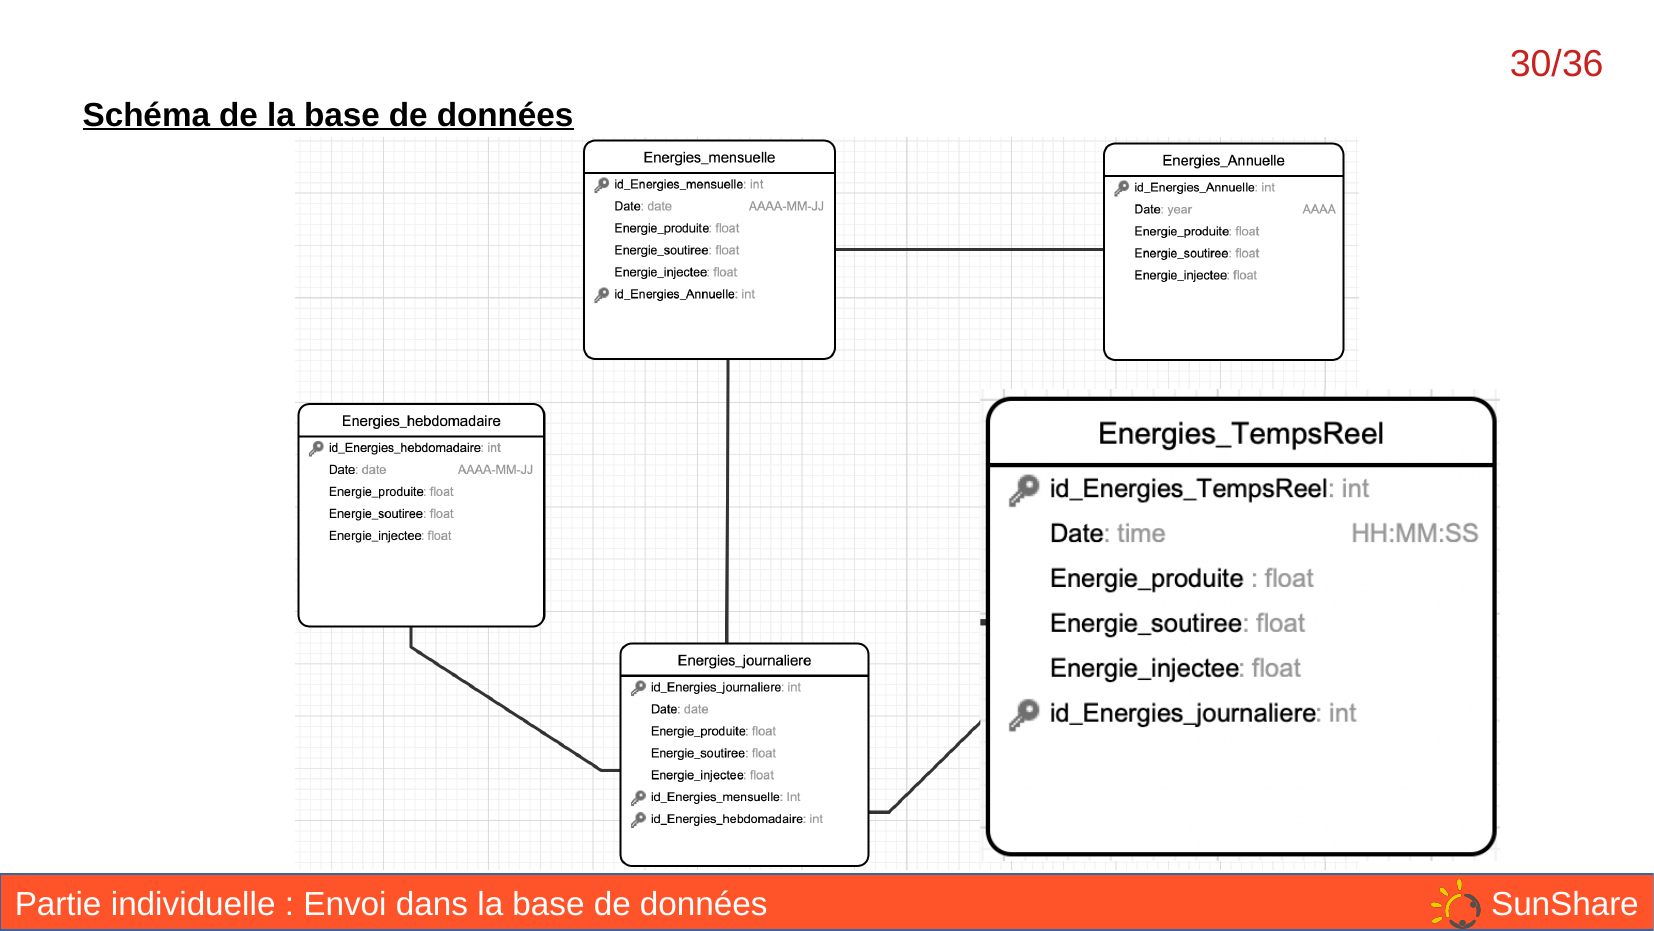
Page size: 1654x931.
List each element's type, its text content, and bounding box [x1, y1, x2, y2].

picture [295, 137, 1501, 870]
picture [1429, 877, 1483, 931]
title Schéma de la base de données [82, 37, 1571, 193]
text_box Partie individuelle : Envoi dans la base de données [0, 874, 792, 931]
